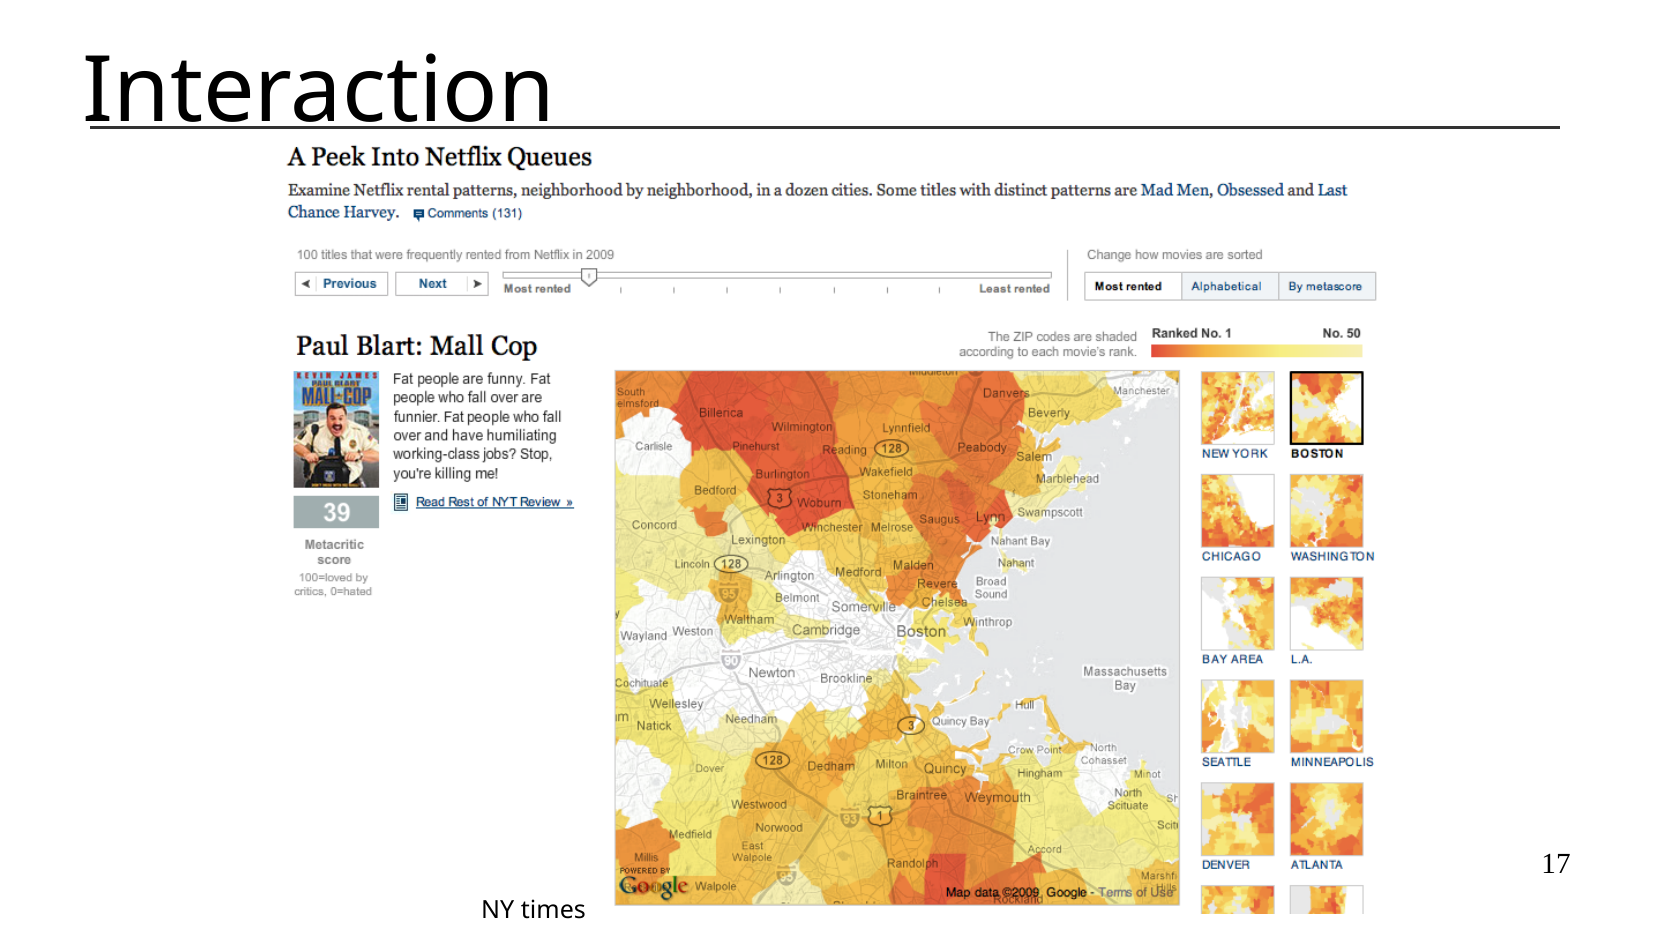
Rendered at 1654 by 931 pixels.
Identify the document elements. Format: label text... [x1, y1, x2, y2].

picture [281, 139, 1381, 914]
title Interaction [82, 32, 1571, 140]
text_box NY times [466, 884, 632, 931]
